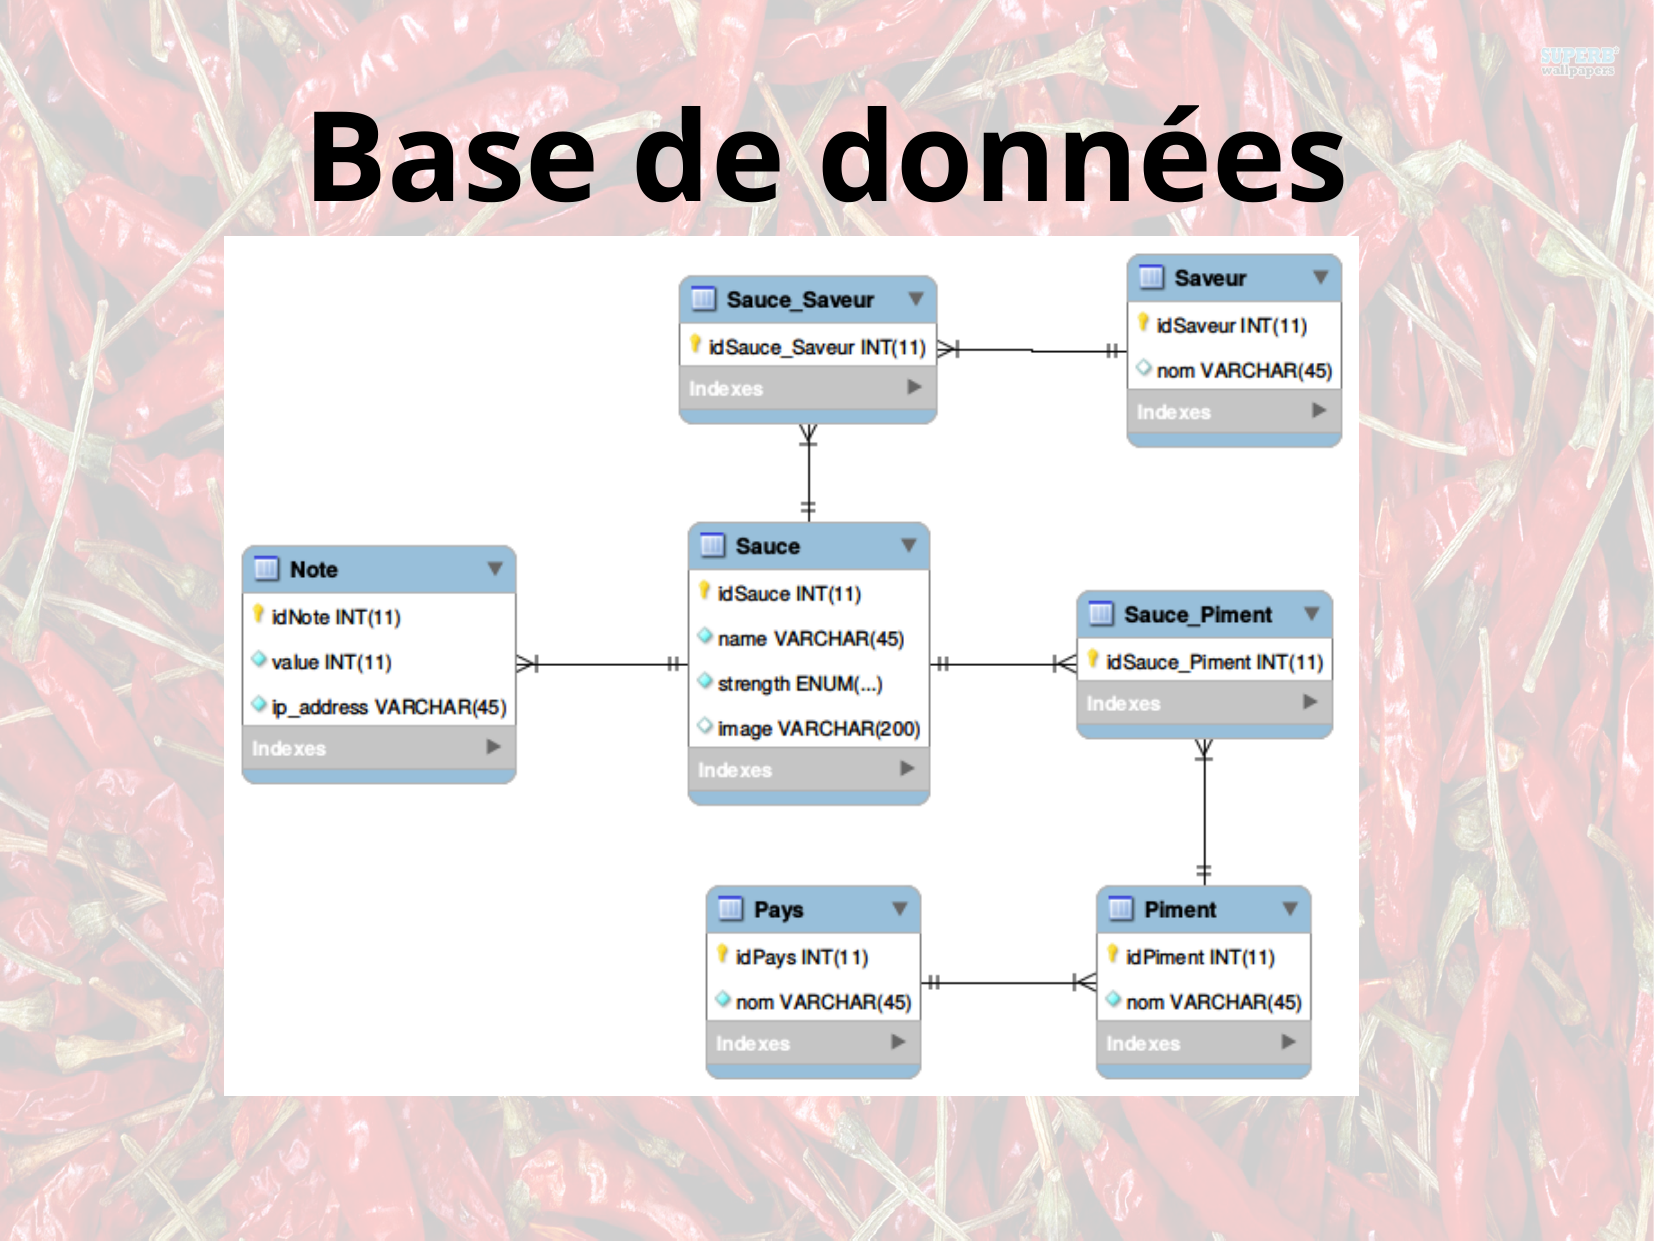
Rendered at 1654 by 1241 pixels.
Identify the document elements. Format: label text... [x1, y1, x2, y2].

picture [0, 0, 1654, 1241]
title Base de données [82, 49, 1571, 257]
